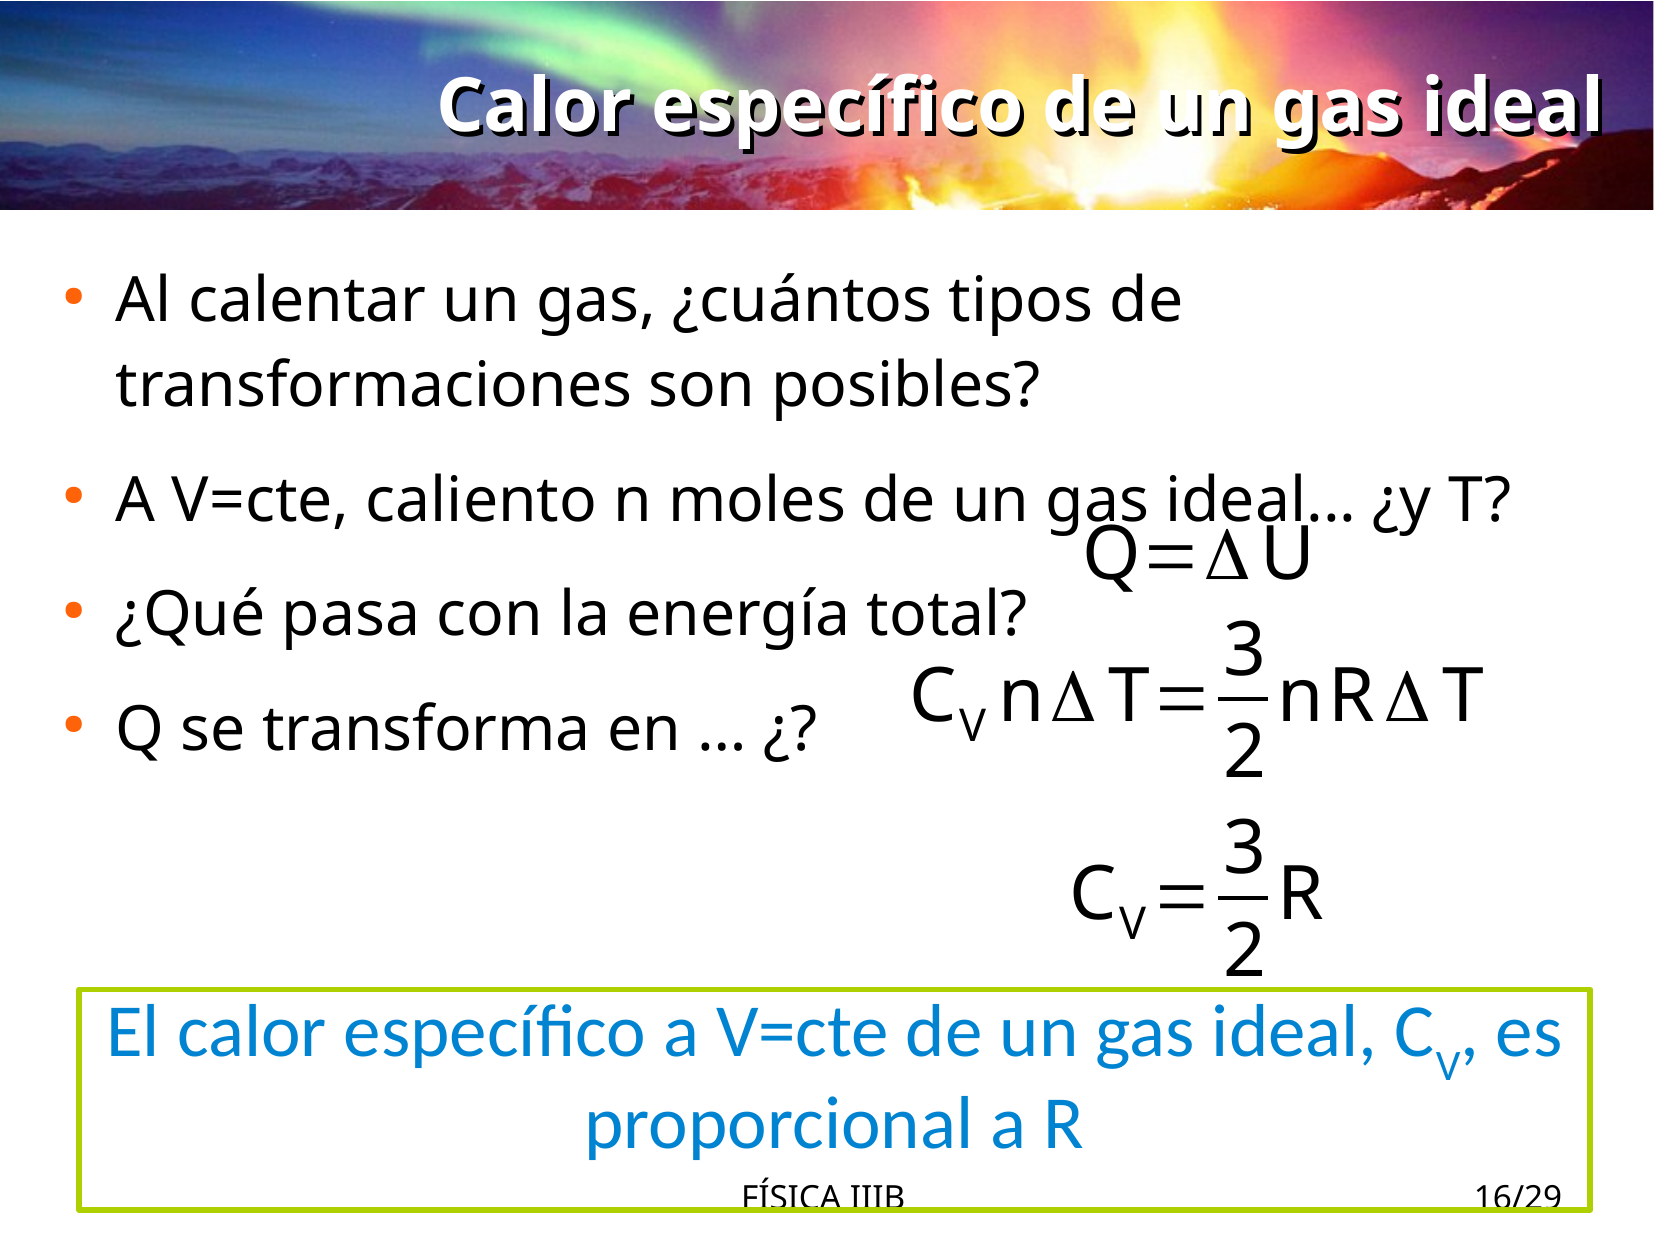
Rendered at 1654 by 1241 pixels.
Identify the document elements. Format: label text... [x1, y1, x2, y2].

picture [0, 1, 1654, 210]
chart [903, 506, 1492, 996]
list Al calentar un gas, ¿cuántos tipos de transformaciones son posibles? A V=cte, caliento n moles de un gas ideal... ¿y T? ¿Qué pasa con la energía total? Q se transforma en … ¿? [45, 255, 1606, 1156]
title Calor específico de un gas ideal [45, 15, 1606, 191]
text_box El calor específico a V=cte de un gas ideal, CV, es proporcional a R [79, 989, 1591, 1210]
